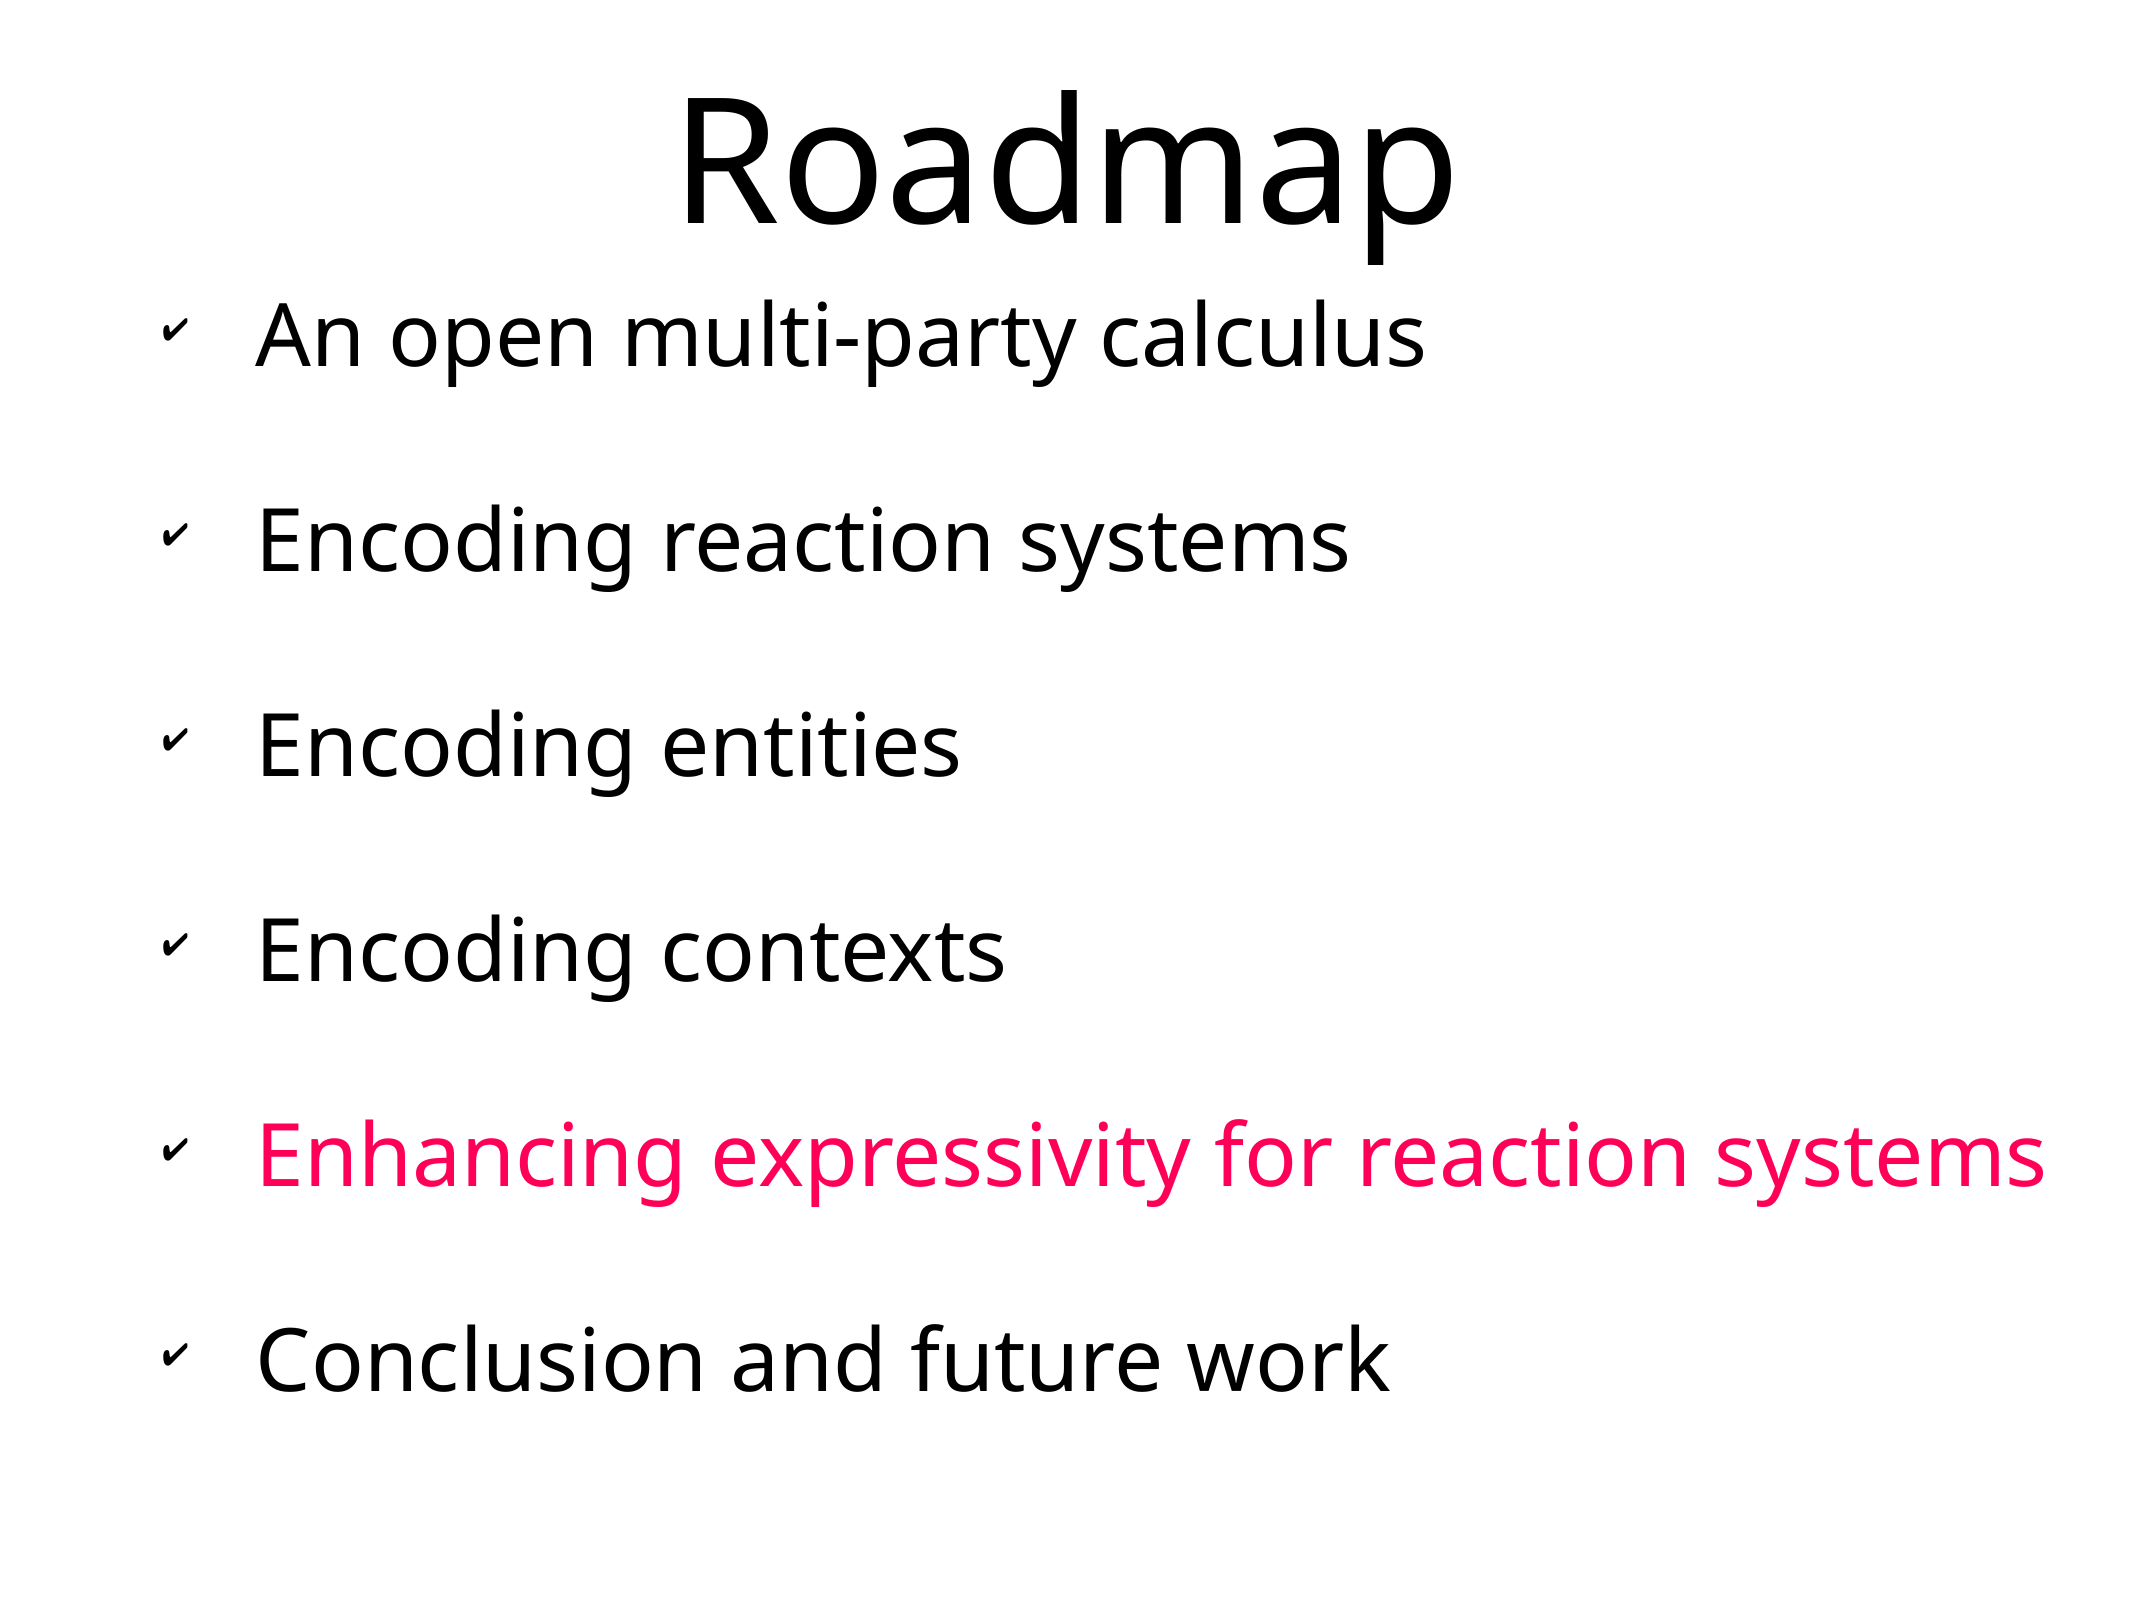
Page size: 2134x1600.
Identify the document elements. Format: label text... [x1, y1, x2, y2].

list An open multi-party calculus Encoding reaction systems Encoding entities Encoding contexts Enhancing expressivity for reaction systems Conclusion and future work [30, 271, 2086, 1548]
title Roadmap [208, 41, 1925, 271]
